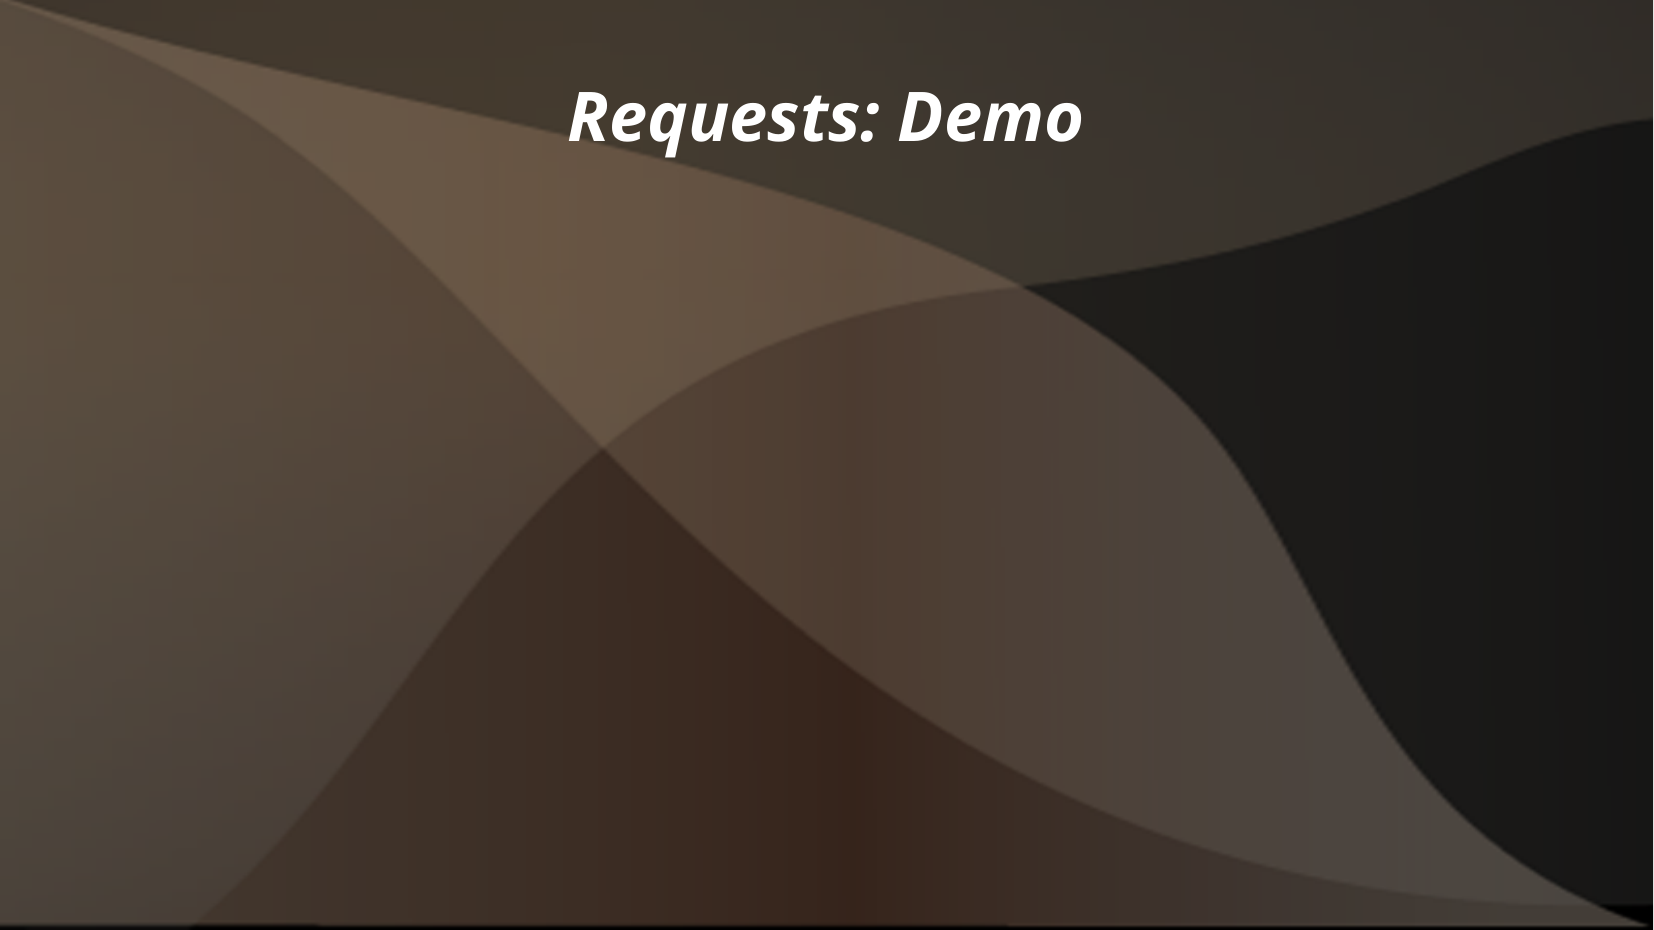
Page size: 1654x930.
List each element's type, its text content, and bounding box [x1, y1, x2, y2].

title Requests: Demo [82, 36, 1571, 193]
picture [0, 0, 1654, 930]
